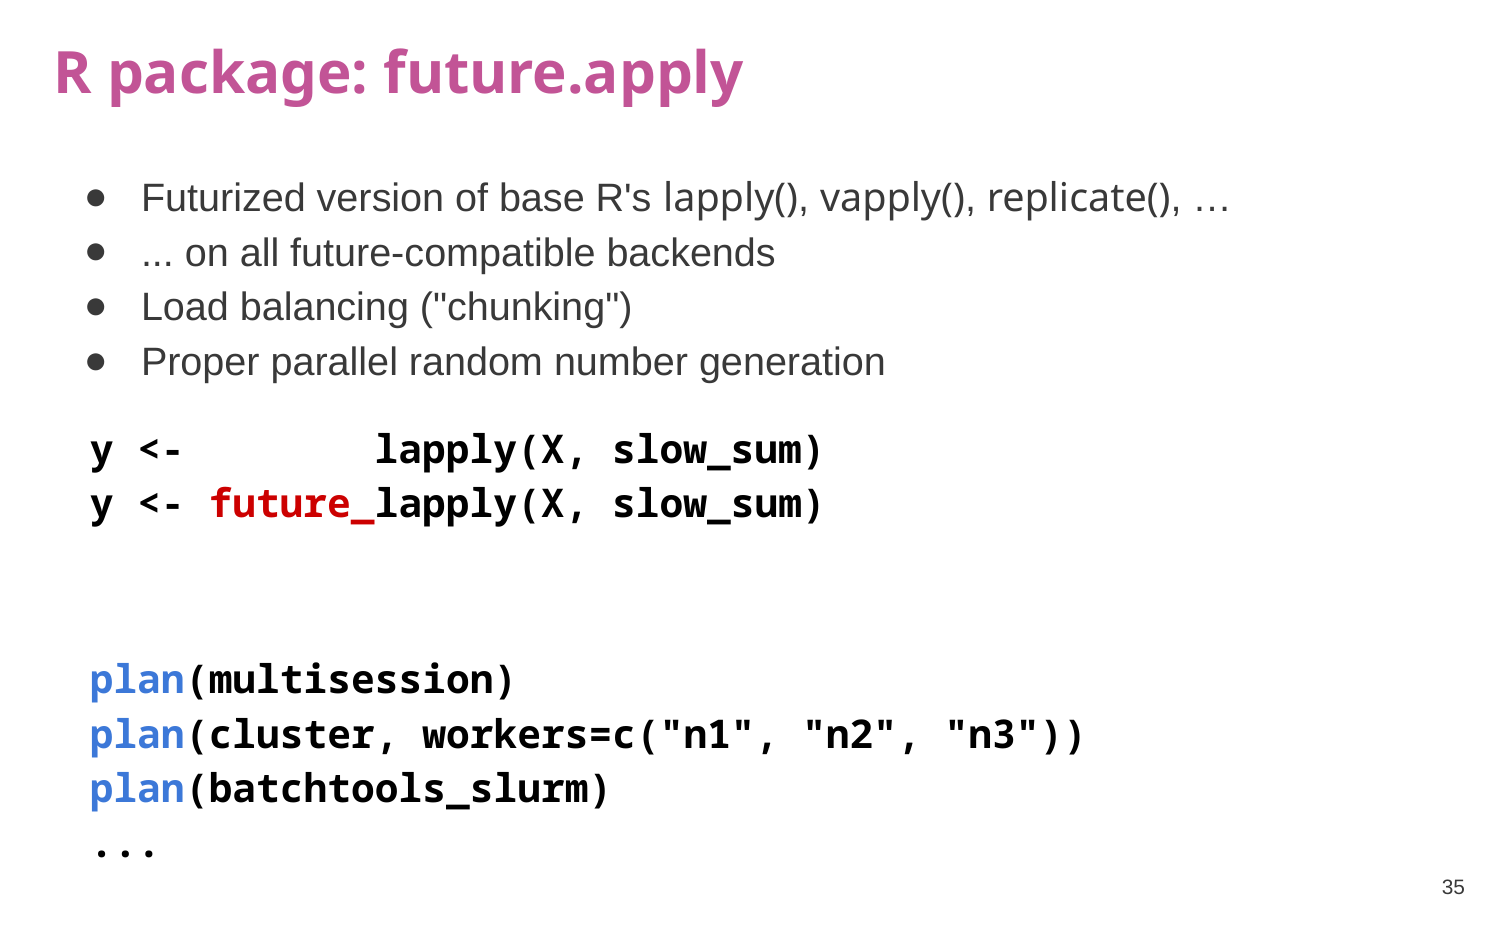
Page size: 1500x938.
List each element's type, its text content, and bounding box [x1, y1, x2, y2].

slide_number <number> [1389, 849, 1480, 922]
title R package: future.apply [38, 20, 1463, 136]
list Futurized version of base R's lapply(), vapply(), replicate(), … ... on all future-compatible backends Load balancing ("chunking") Proper parallel random number generation y <- lapply(X, slow_sum) y <- future_lapply(X, slow_sum) plan(multisession) plan(cluster, workers=c("n1", "n2", "n3")) plan(batchtools_slurm) ... [51, 149, 1449, 923]
